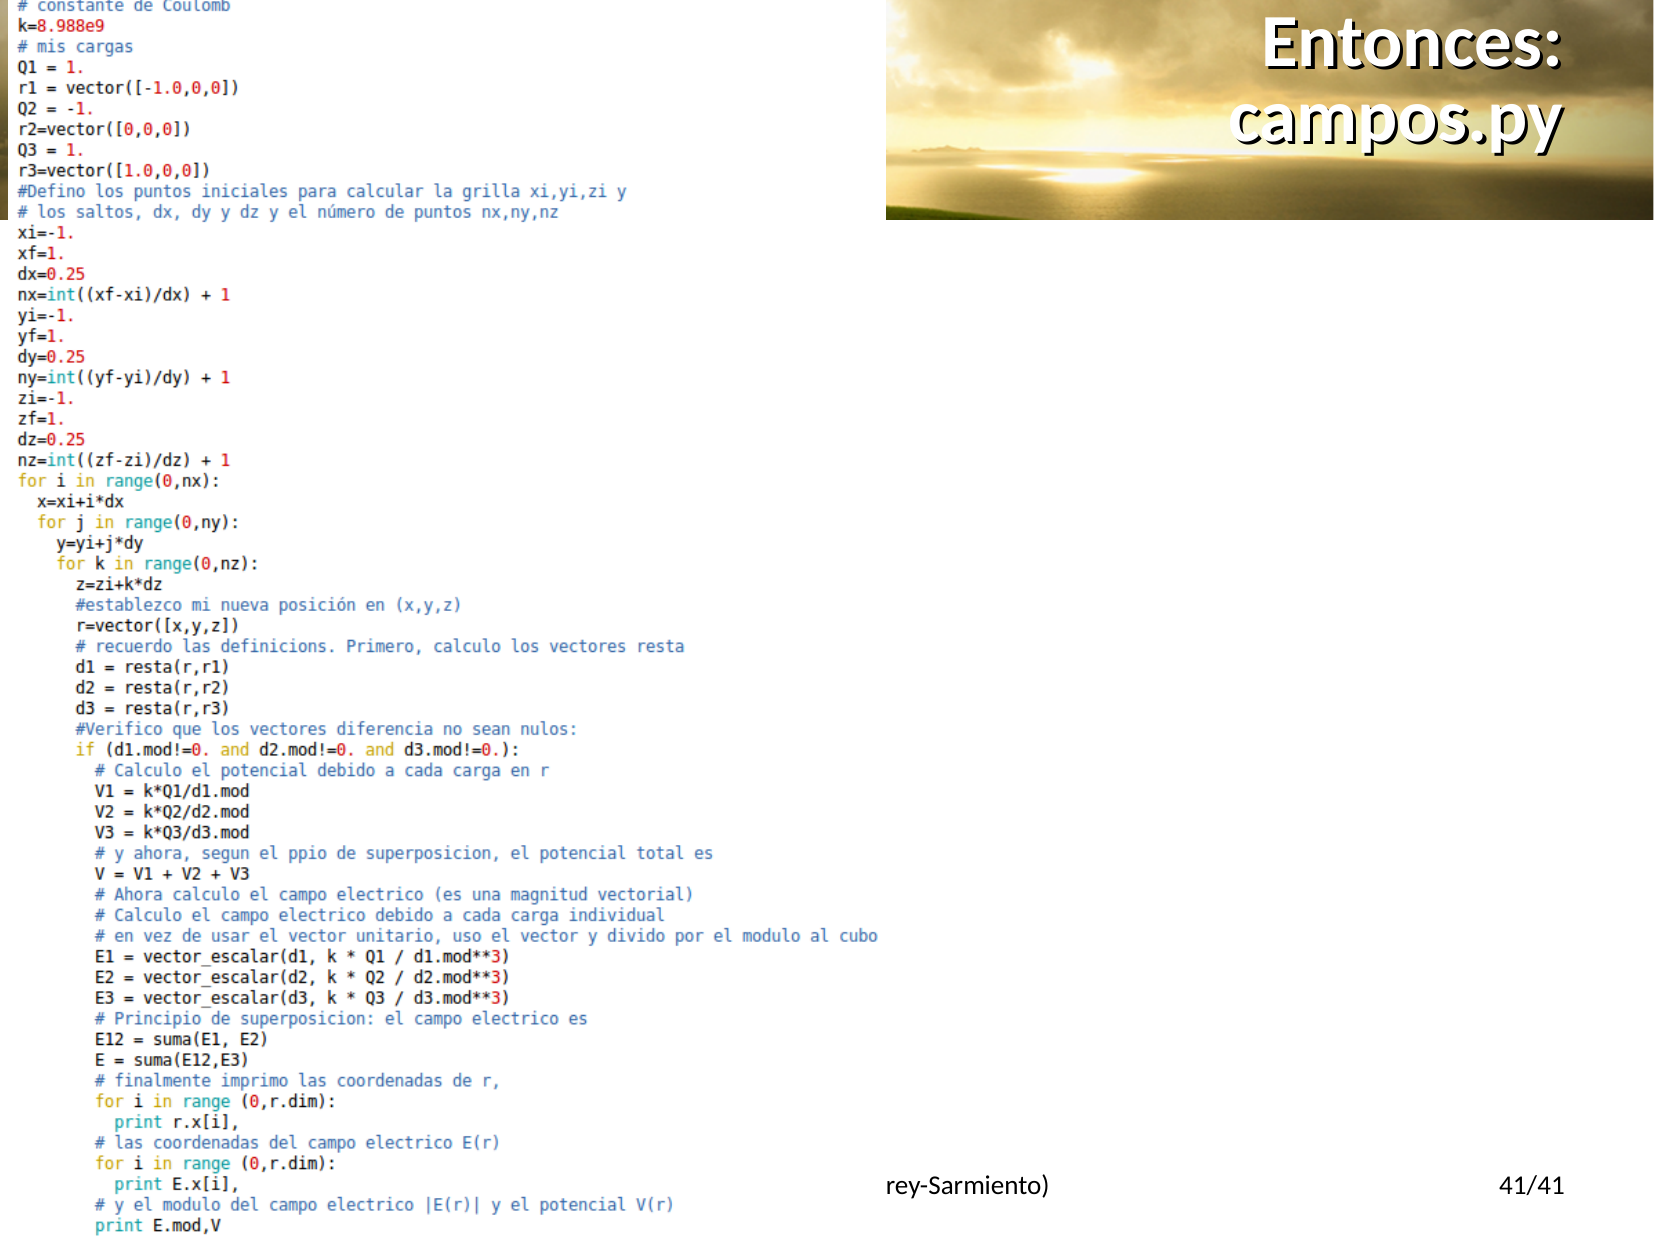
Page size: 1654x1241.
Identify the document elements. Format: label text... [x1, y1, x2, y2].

title Entonces: campos.py [886, 9, 1564, 160]
picture [0, 0, 1654, 1237]
